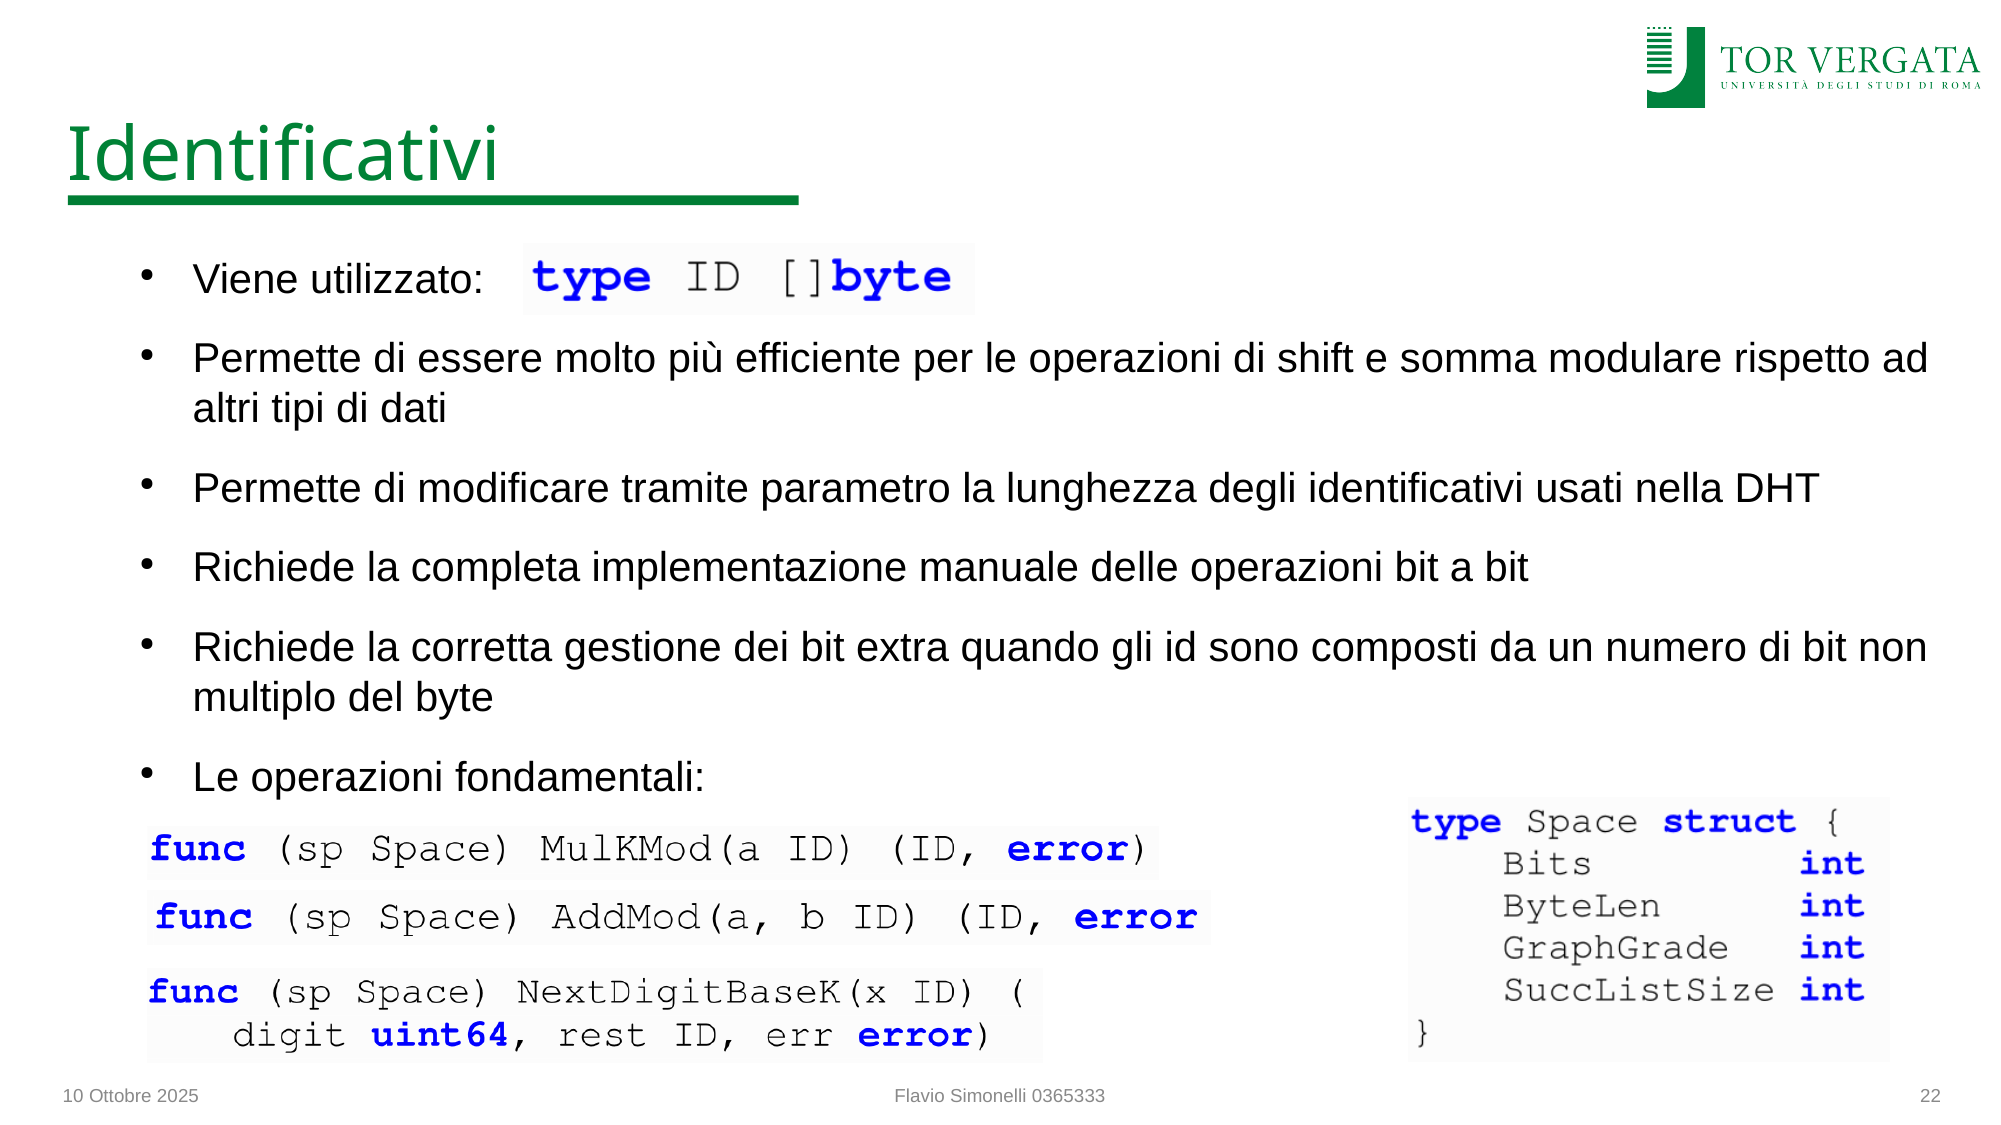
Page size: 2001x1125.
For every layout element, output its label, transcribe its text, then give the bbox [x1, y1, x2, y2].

picture [1408, 797, 1890, 1062]
title Identificativi [52, 51, 1981, 204]
list Viene utilizzato: Permette di essere molto più efficiente per le operazioni di shift e somma modulare rispetto ad altri tipi di dati Permette di modificare tramite parametro la lunghezza degli identificativi usati nella DHT Richiede la completa implementazione manuale delle operazioni bit a bit Richiede la corretta gestione dei bit extra quando gli id sono composti da un numero di bit non multiplo del byte Le operazioni fondamentali: [106, 244, 1981, 1063]
footer Flavio Simonelli 0365333 [662, 1065, 1338, 1125]
picture [147, 890, 1211, 945]
slide_number 10 Ottobre 2025 [47, 1065, 498, 1125]
picture [147, 968, 1043, 1063]
picture [523, 243, 975, 315]
picture [1647, 27, 1981, 51]
picture [147, 826, 1159, 880]
